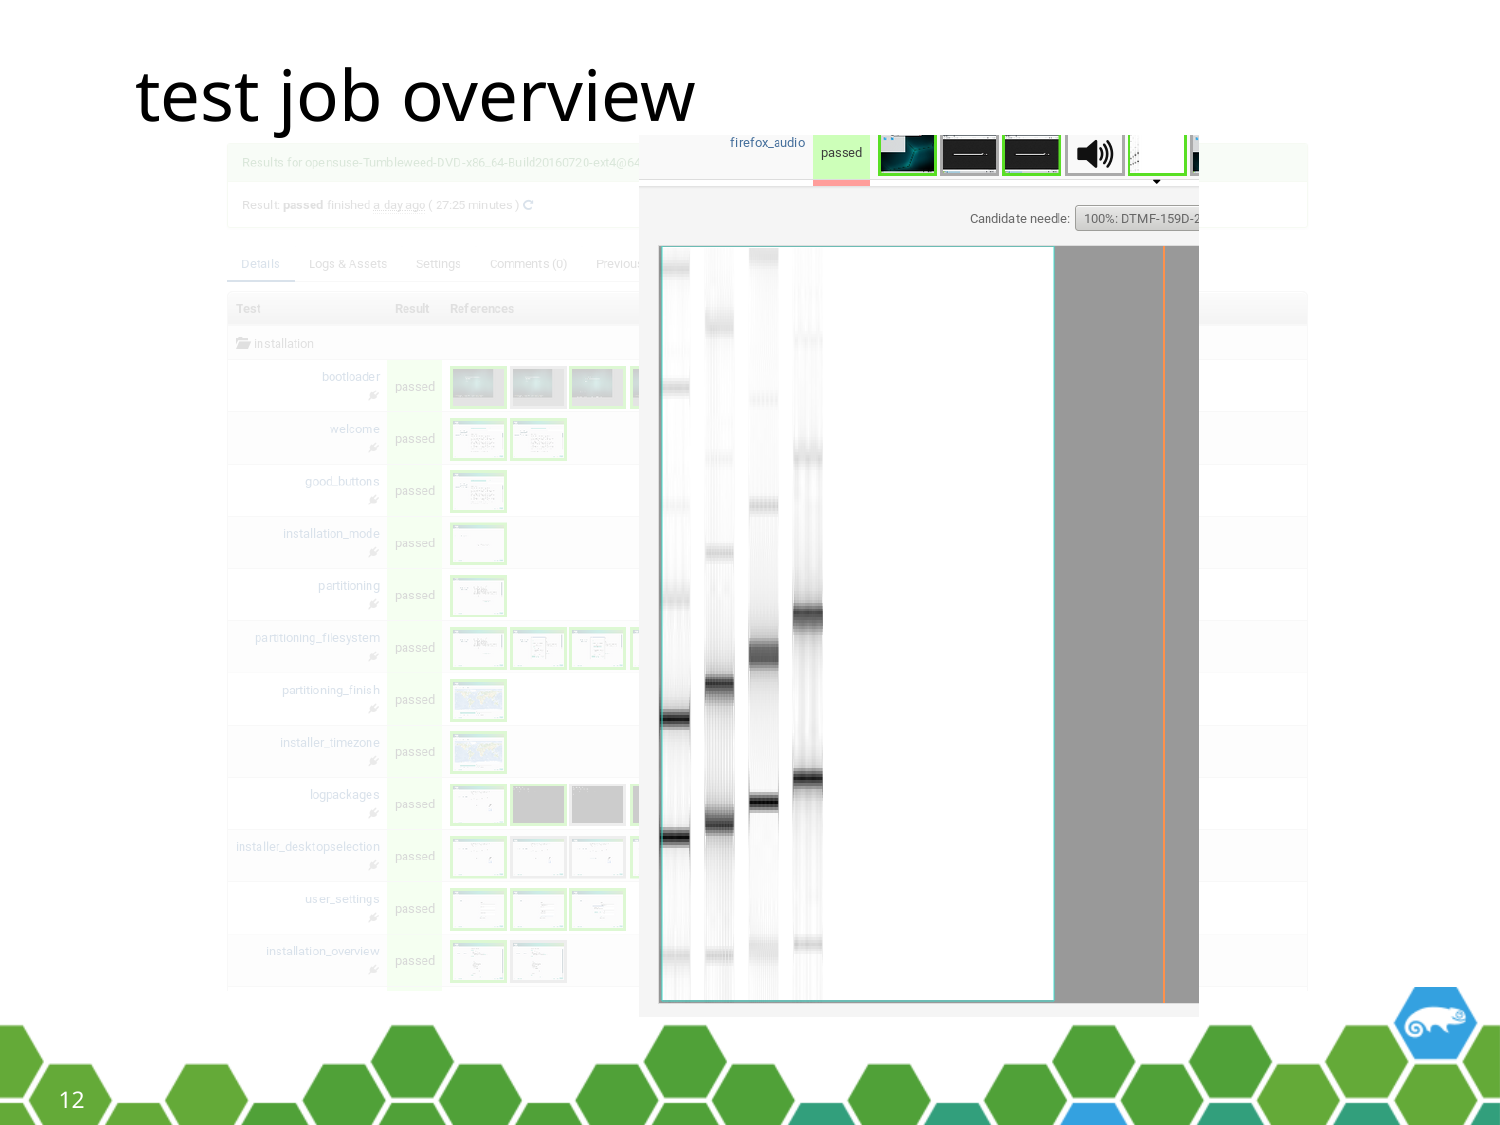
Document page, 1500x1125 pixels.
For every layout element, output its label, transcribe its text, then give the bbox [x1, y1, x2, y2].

title test job overview [135, 12, 1372, 175]
picture [0, 135, 1500, 1125]
